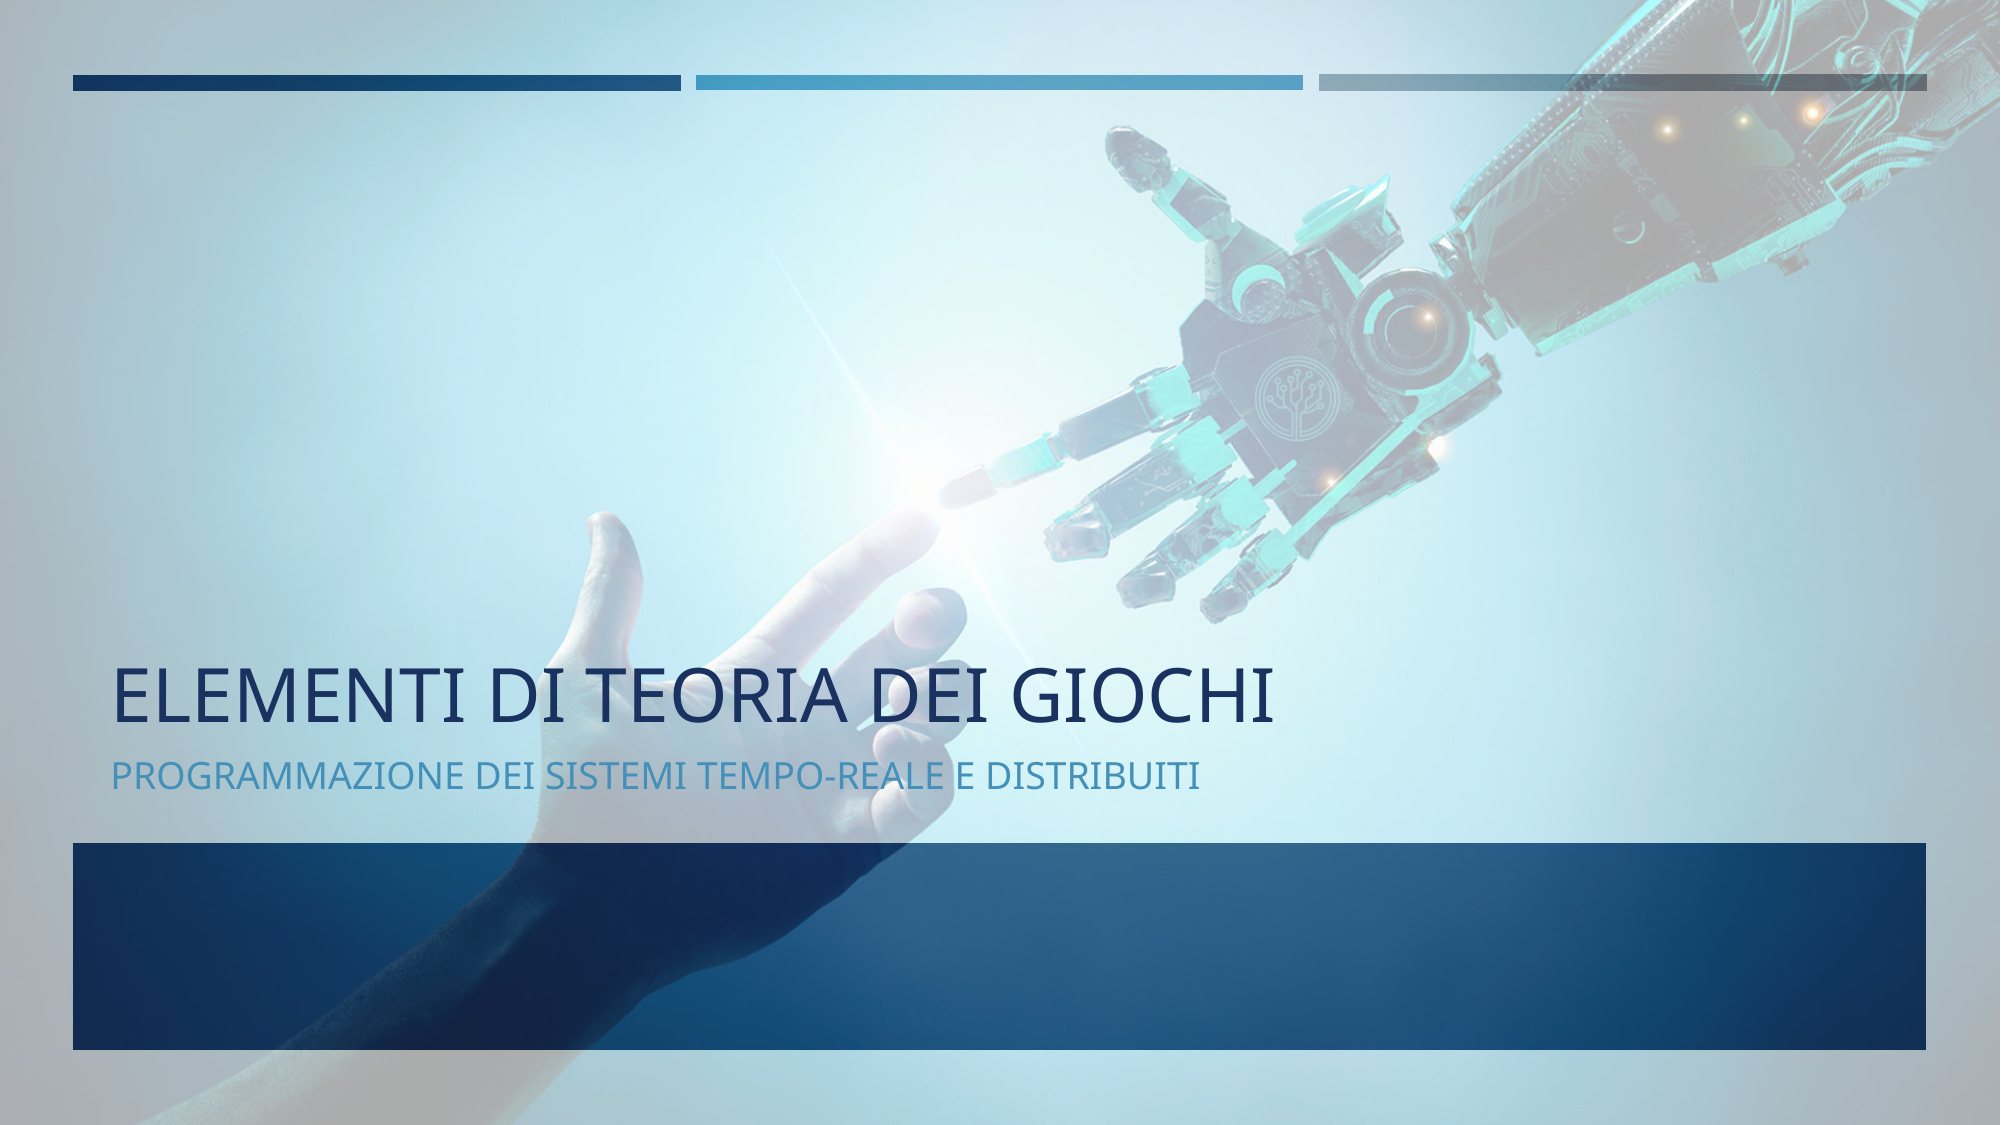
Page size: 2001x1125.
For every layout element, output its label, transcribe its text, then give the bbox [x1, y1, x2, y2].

list programmazione dei sistemi tempo-reale e distribuiti [95, 744, 1905, 844]
title Elementi di teoria dei giochi [95, 499, 1905, 744]
picture [0, 0, 2000, 1125]
